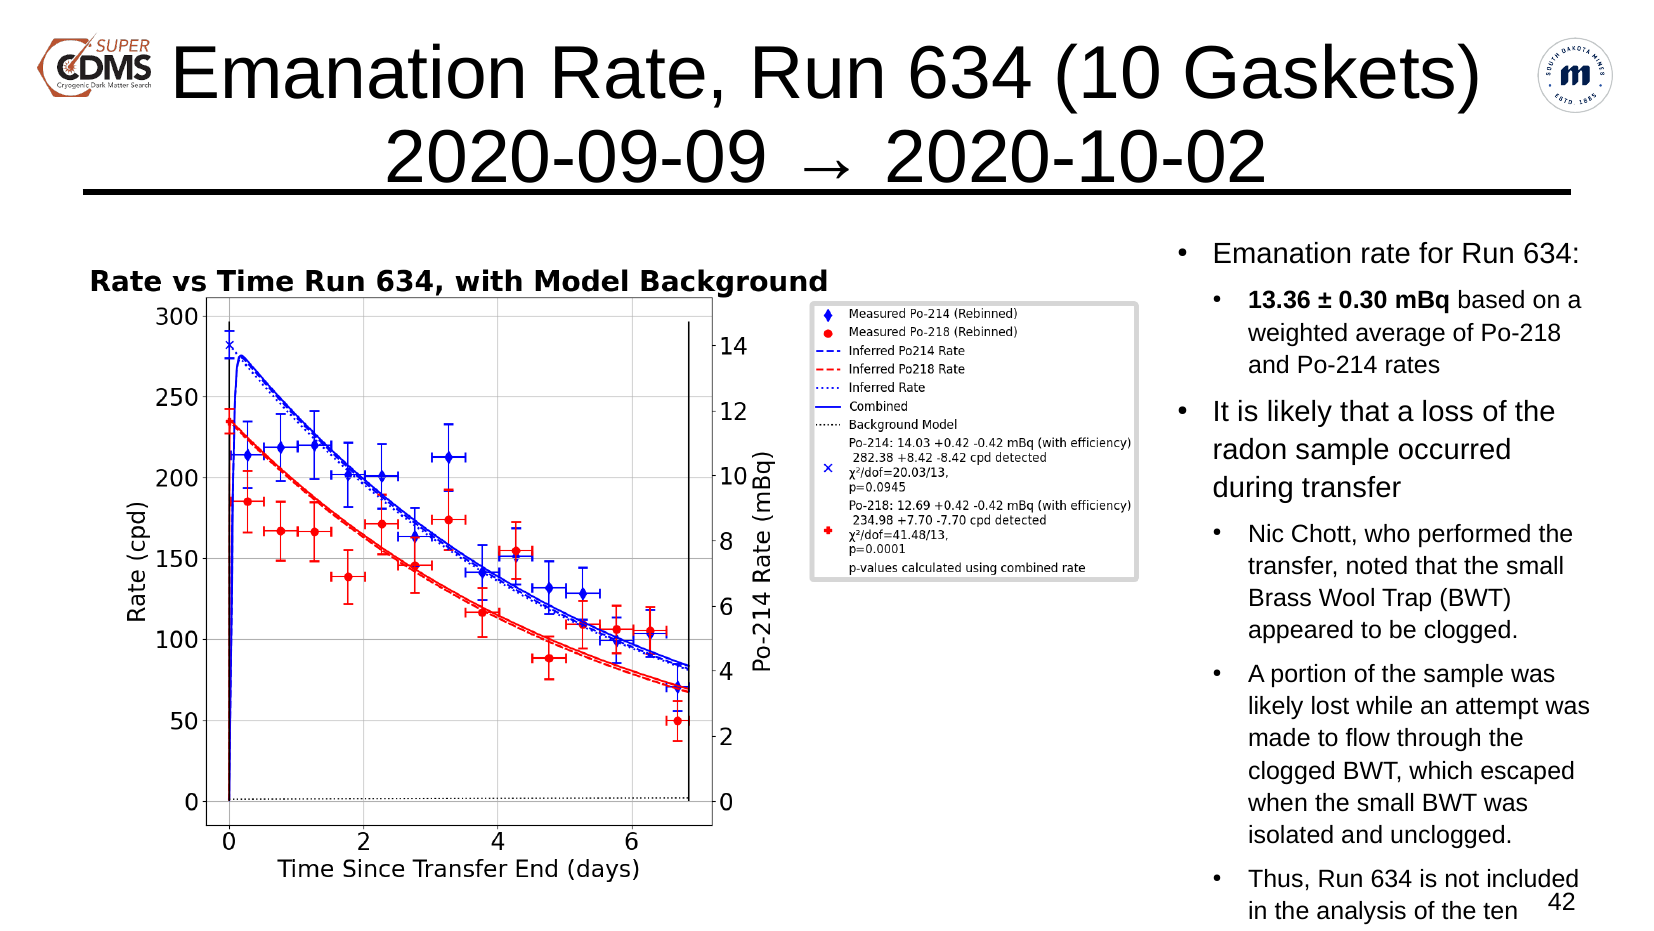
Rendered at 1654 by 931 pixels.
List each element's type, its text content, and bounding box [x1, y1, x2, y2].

picture [1571, 37, 1613, 113]
text_box Emanation rate for Run 634: 13.36 ± 0.30 mBq based on a weighted average of Po-218 and Po-214 rates It is likely that a loss of the radon sample occurred during transfer Nic Chott, who performed the transfer, noted that the small Brass Wool Trap (BWT) appeared to be clogged. A portion of the sample was likely lost while an attempt was made to flow through the clogged BWT, which escaped when the small BWT was isolated and unclogged. Thus, Run 634 is not included in the analysis of the ten silicone gaskets. [1162, 225, 1613, 901]
title Emanation Rate, Run 634 (10 Gaskets) 2020-09-09 → 2020-10-02 [82, 37, 1571, 193]
picture [37, 32, 151, 97]
picture [37, 215, 1386, 901]
